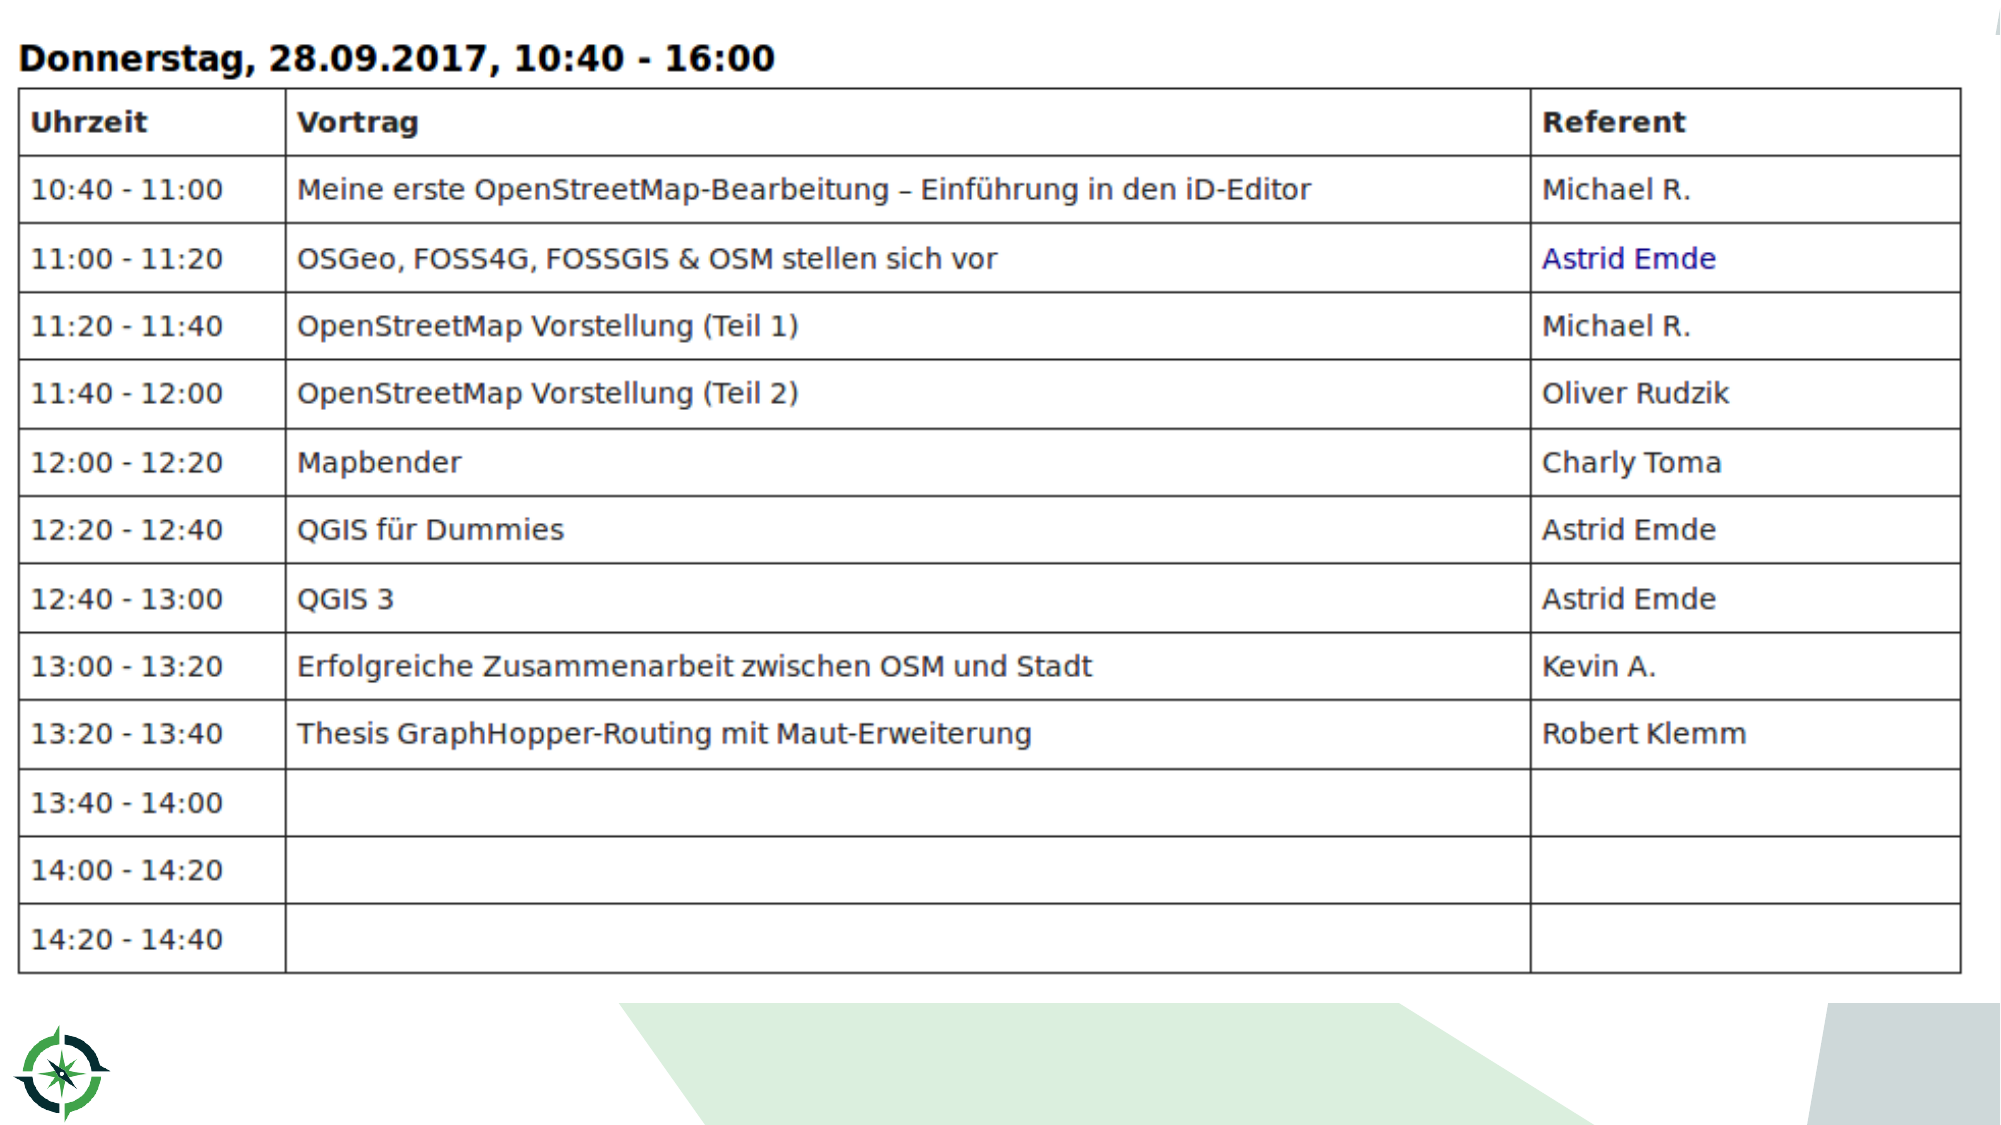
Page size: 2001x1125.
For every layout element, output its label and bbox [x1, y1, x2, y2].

picture [12, 1024, 111, 1123]
picture [0, 35, 2000, 1003]
